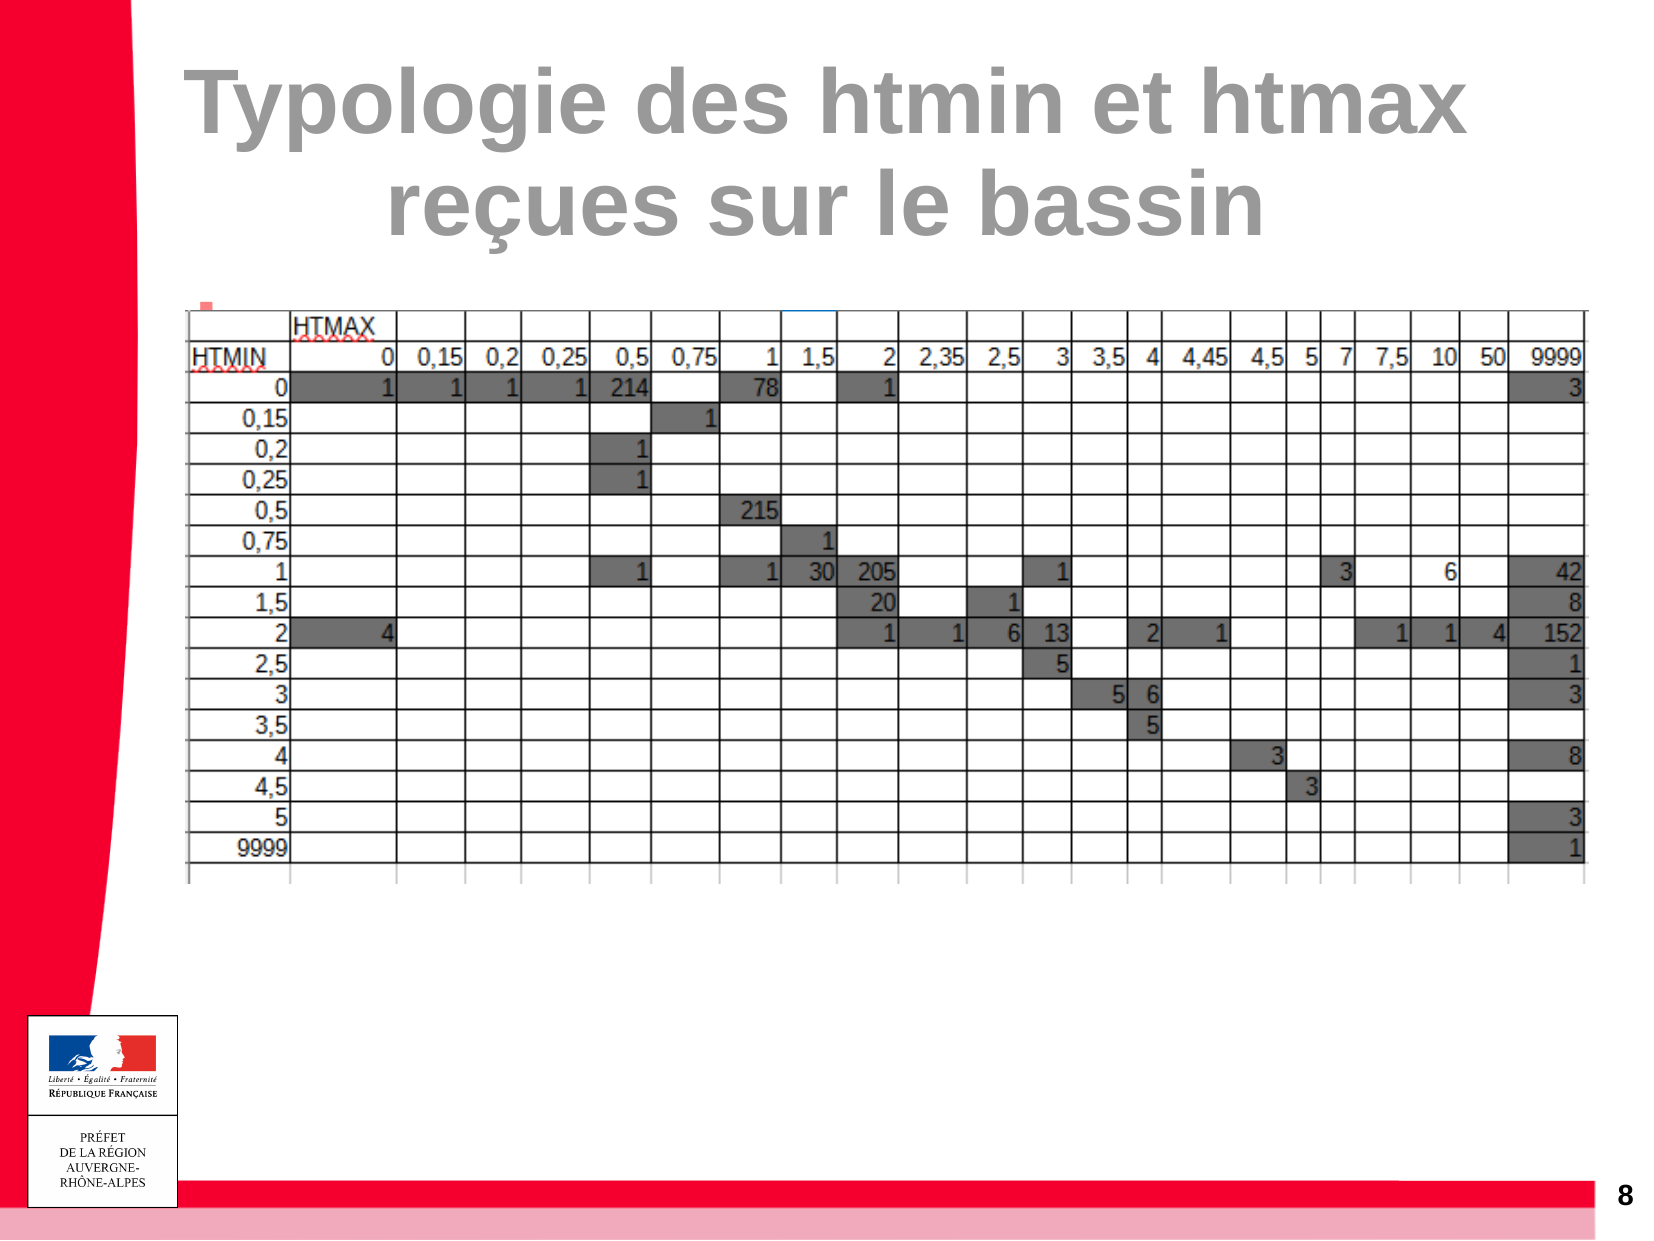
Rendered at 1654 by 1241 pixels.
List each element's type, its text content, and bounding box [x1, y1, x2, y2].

picture [0, 0, 1654, 1240]
title Typologie des htmin et htmax reçues sur le bassin [82, 49, 1571, 257]
list [179, 290, 1509, 1010]
